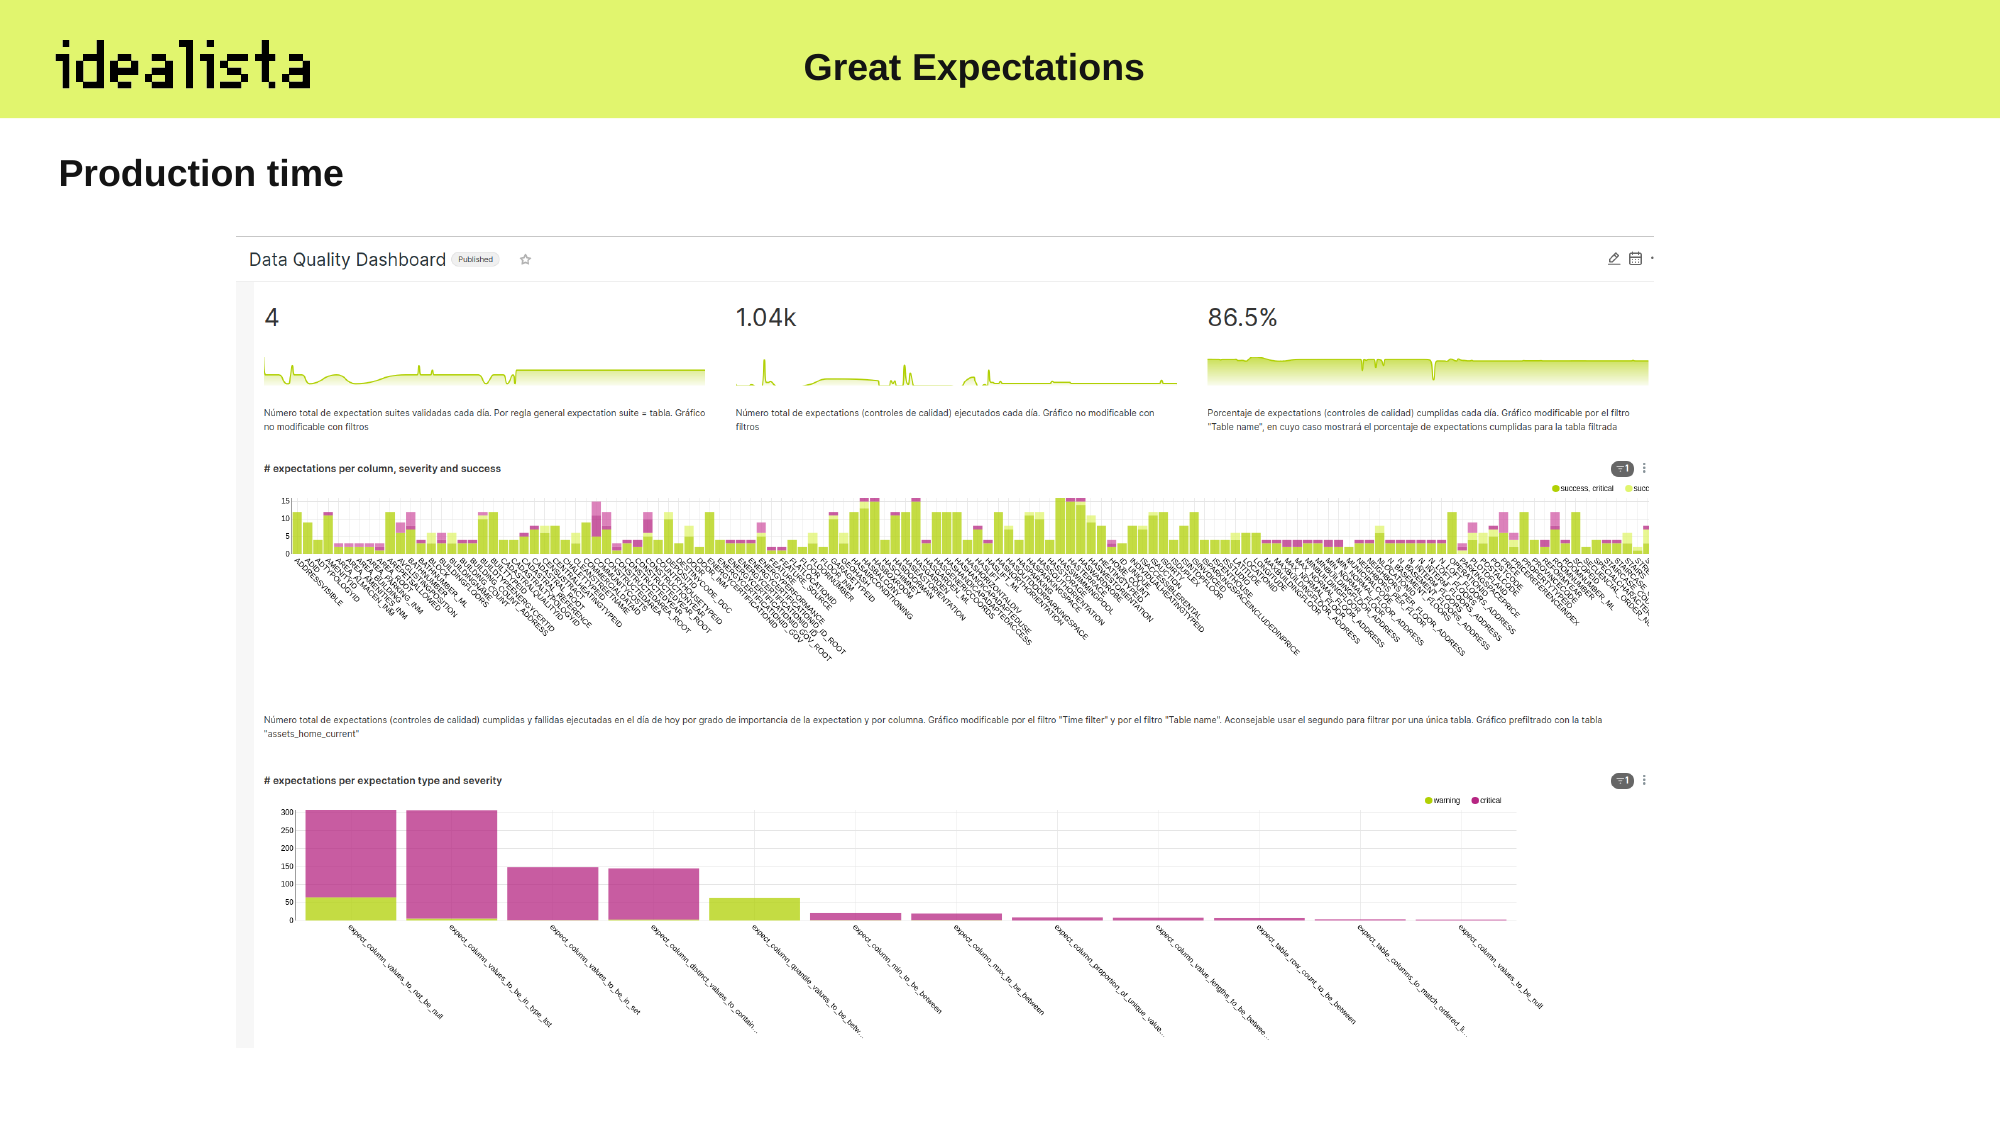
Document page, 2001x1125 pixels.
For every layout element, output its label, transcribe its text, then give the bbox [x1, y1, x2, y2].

picture [53, 36, 318, 92]
title Great Expectations [590, 41, 1359, 89]
picture [236, 236, 1654, 1048]
title Production time [58, 147, 1949, 195]
